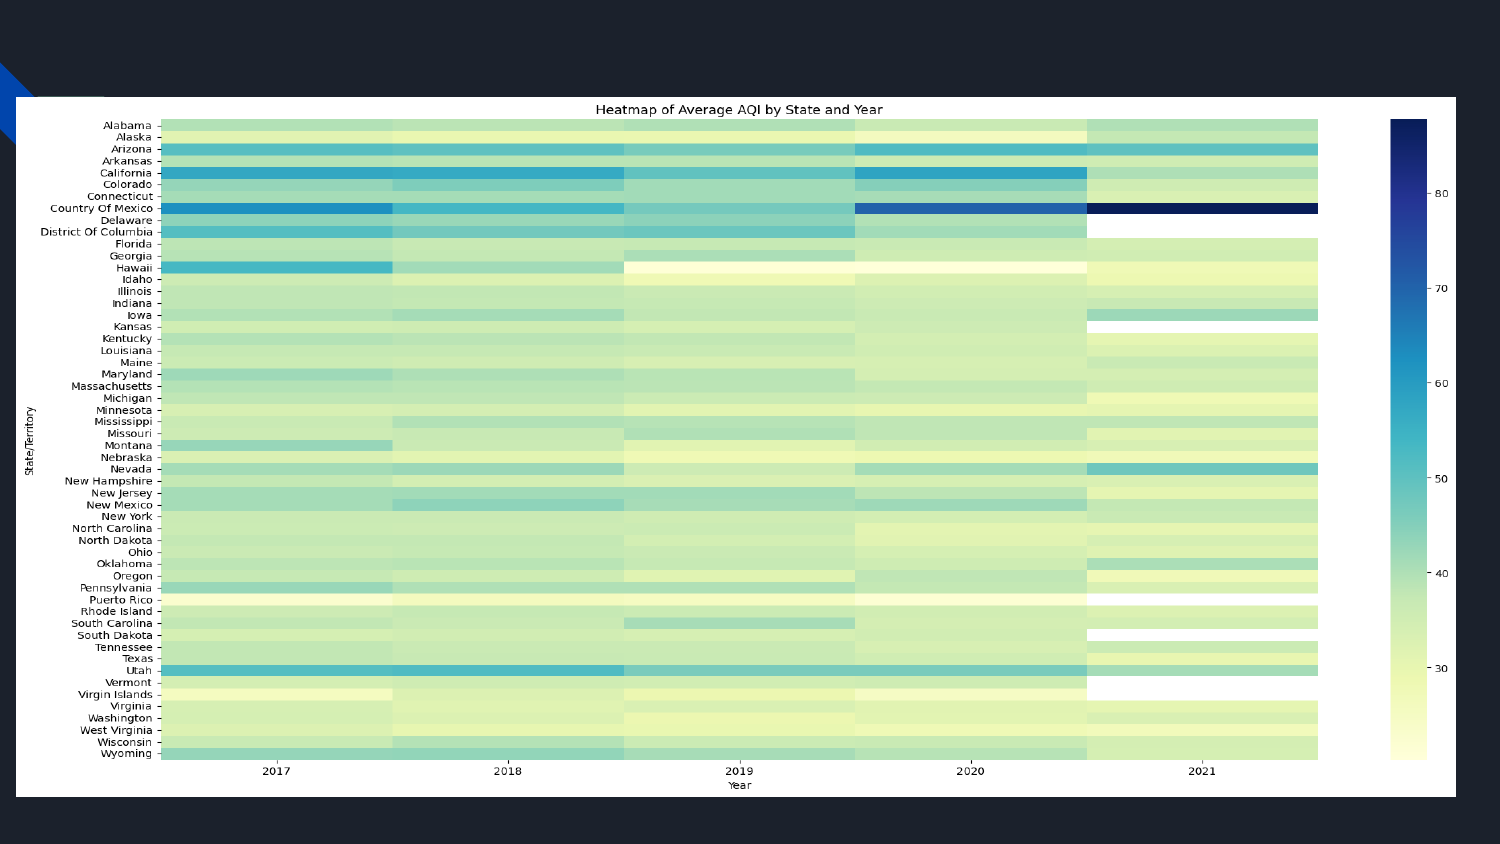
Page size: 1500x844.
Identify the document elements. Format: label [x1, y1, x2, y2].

picture [16, 97, 1456, 797]
